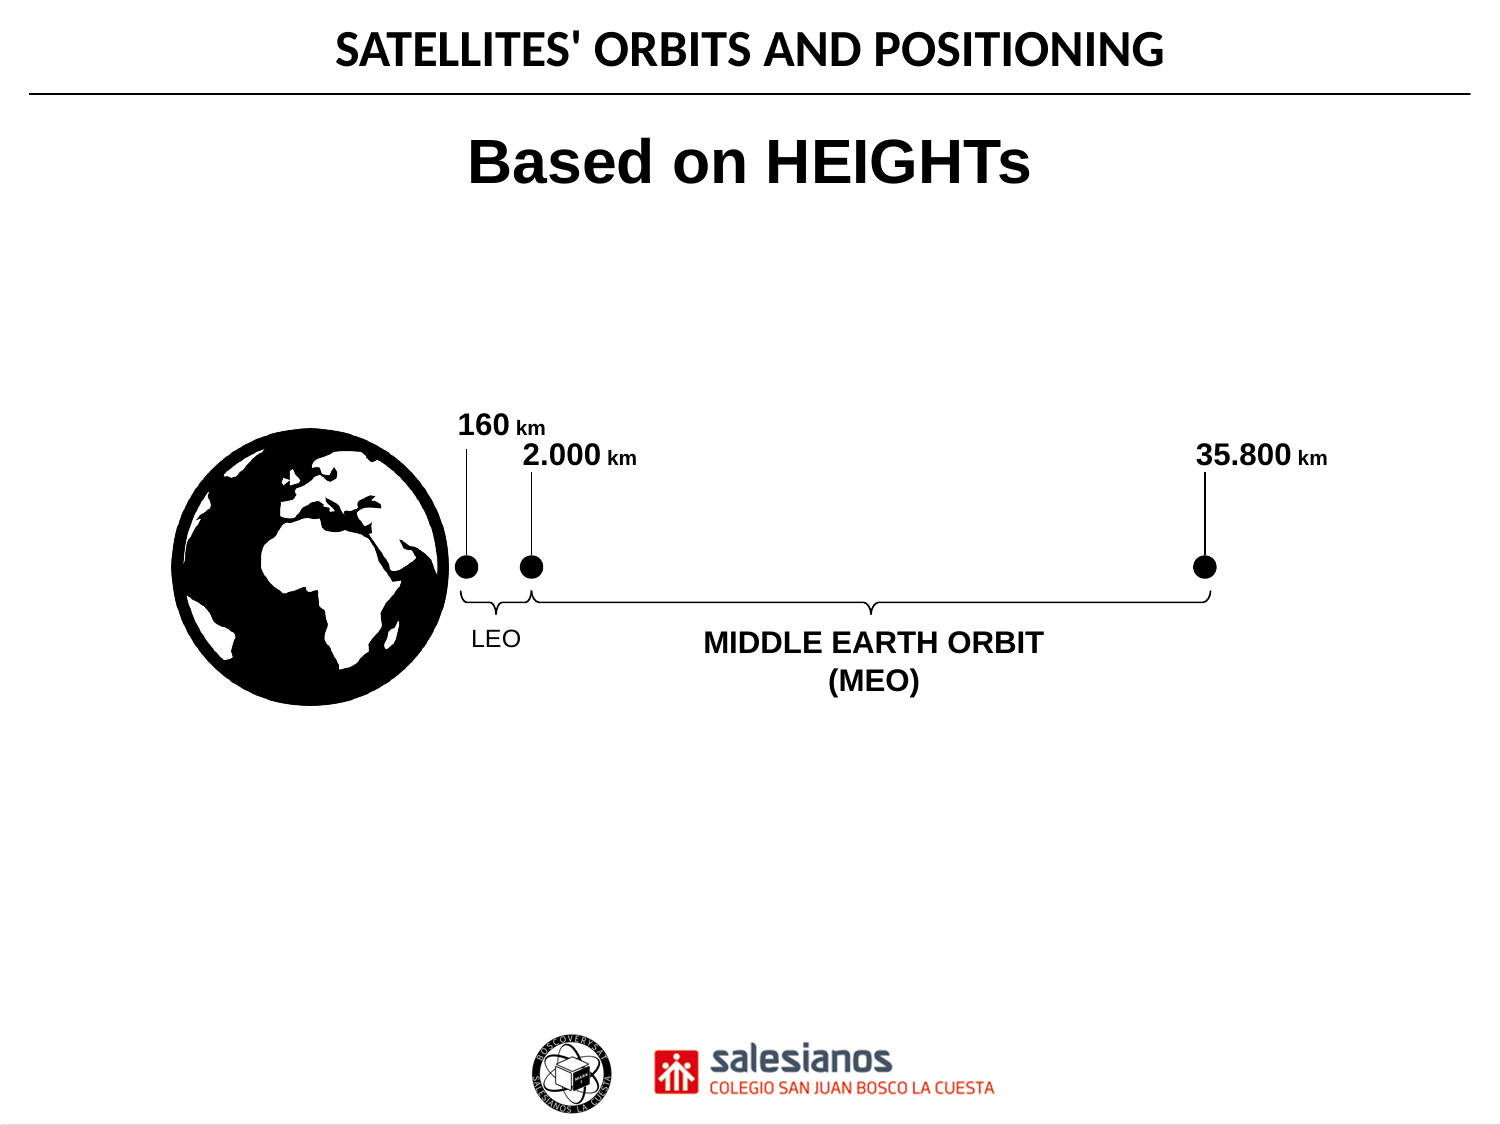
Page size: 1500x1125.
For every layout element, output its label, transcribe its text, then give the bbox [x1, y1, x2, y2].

text_box 35.800 km [1181, 426, 1371, 479]
text_box LEO [454, 615, 538, 660]
picture [0, 0, 1500, 1125]
text_box Based on HEIGHTs [35, 113, 1465, 204]
text_box 2.000 km [507, 426, 697, 479]
text_box SATELLITES' ORBITS AND POSITIONING [23, 7, 1477, 85]
text_box MIDDLE EARTH ORBIT (MEO) [655, 615, 1093, 705]
text_box 160 km [442, 397, 632, 450]
